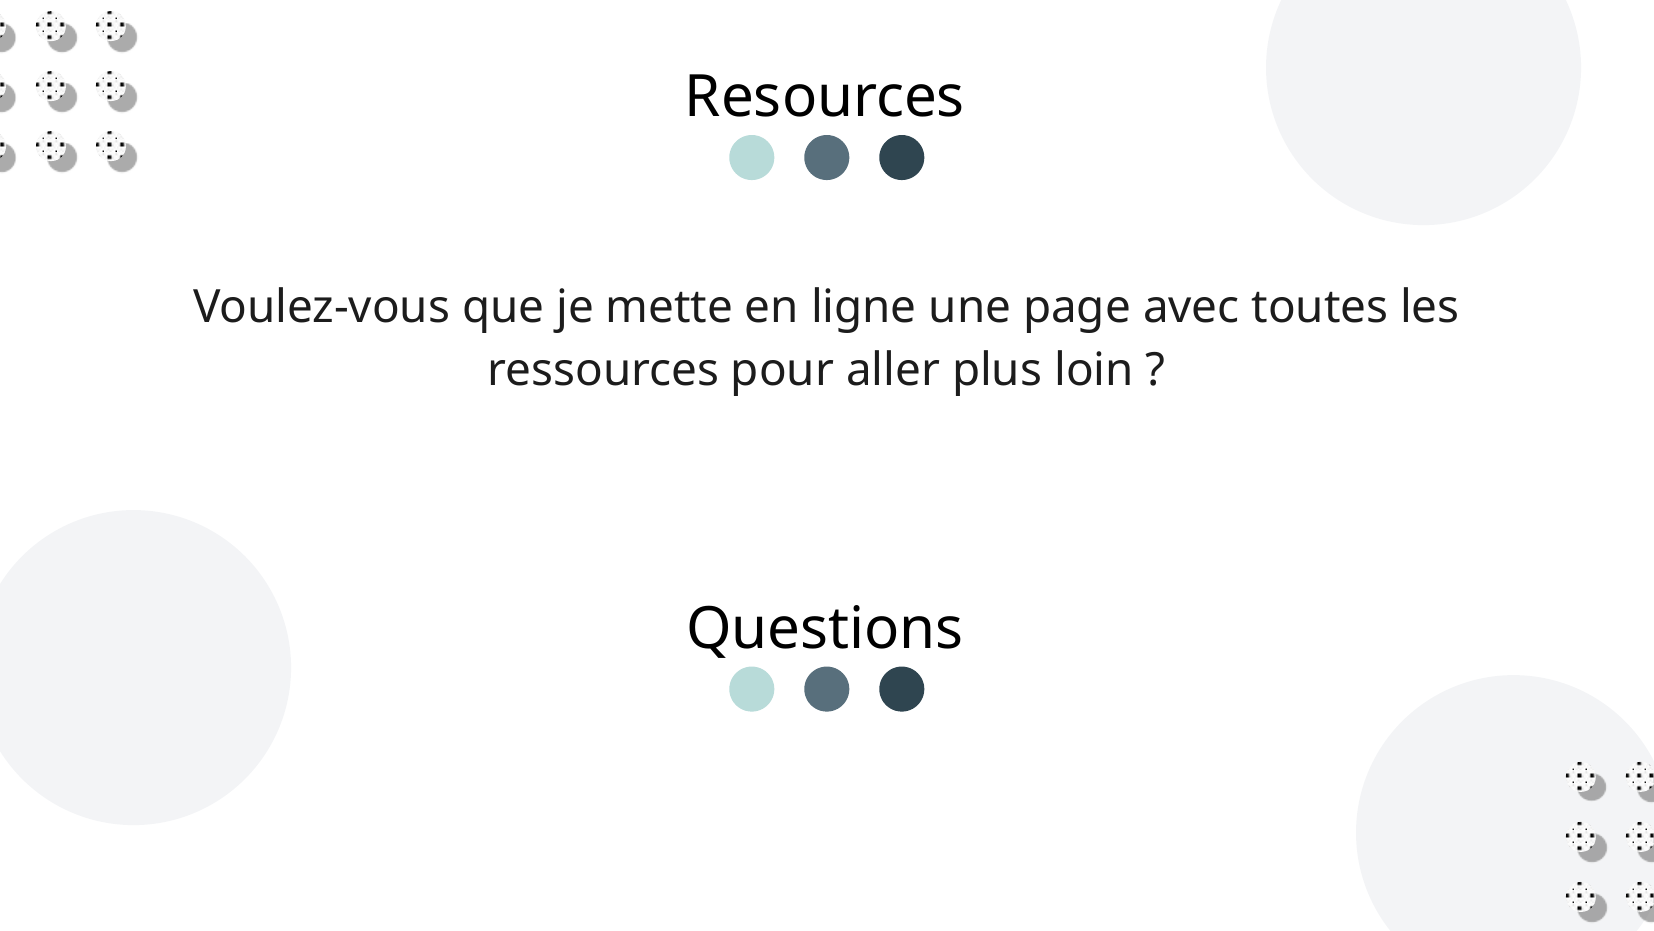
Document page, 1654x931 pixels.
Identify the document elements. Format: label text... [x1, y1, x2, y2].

picture [1565, 821, 1596, 852]
text_box Resources [420, 46, 1231, 132]
text_box Voulez-vous que je mette en ligne une page avec toutes les ressources pour aller plus loin ? [59, 266, 1595, 595]
picture [1625, 821, 1654, 852]
picture [35, 131, 67, 162]
text_box [804, 135, 850, 181]
picture [0, 134, 7, 159]
picture [1625, 881, 1654, 912]
picture [0, 14, 6, 39]
picture [1625, 761, 1654, 792]
picture [95, 71, 126, 102]
picture [35, 71, 66, 102]
text_box [879, 666, 925, 712]
picture [0, 74, 6, 99]
picture [35, 11, 66, 42]
text_box Questions [420, 578, 1231, 664]
picture [95, 131, 127, 162]
text_box [804, 666, 850, 712]
text_box [729, 666, 775, 712]
picture [1565, 761, 1596, 792]
picture [95, 11, 126, 42]
picture [1565, 881, 1596, 912]
text_box [729, 135, 775, 181]
text_box [879, 135, 925, 181]
